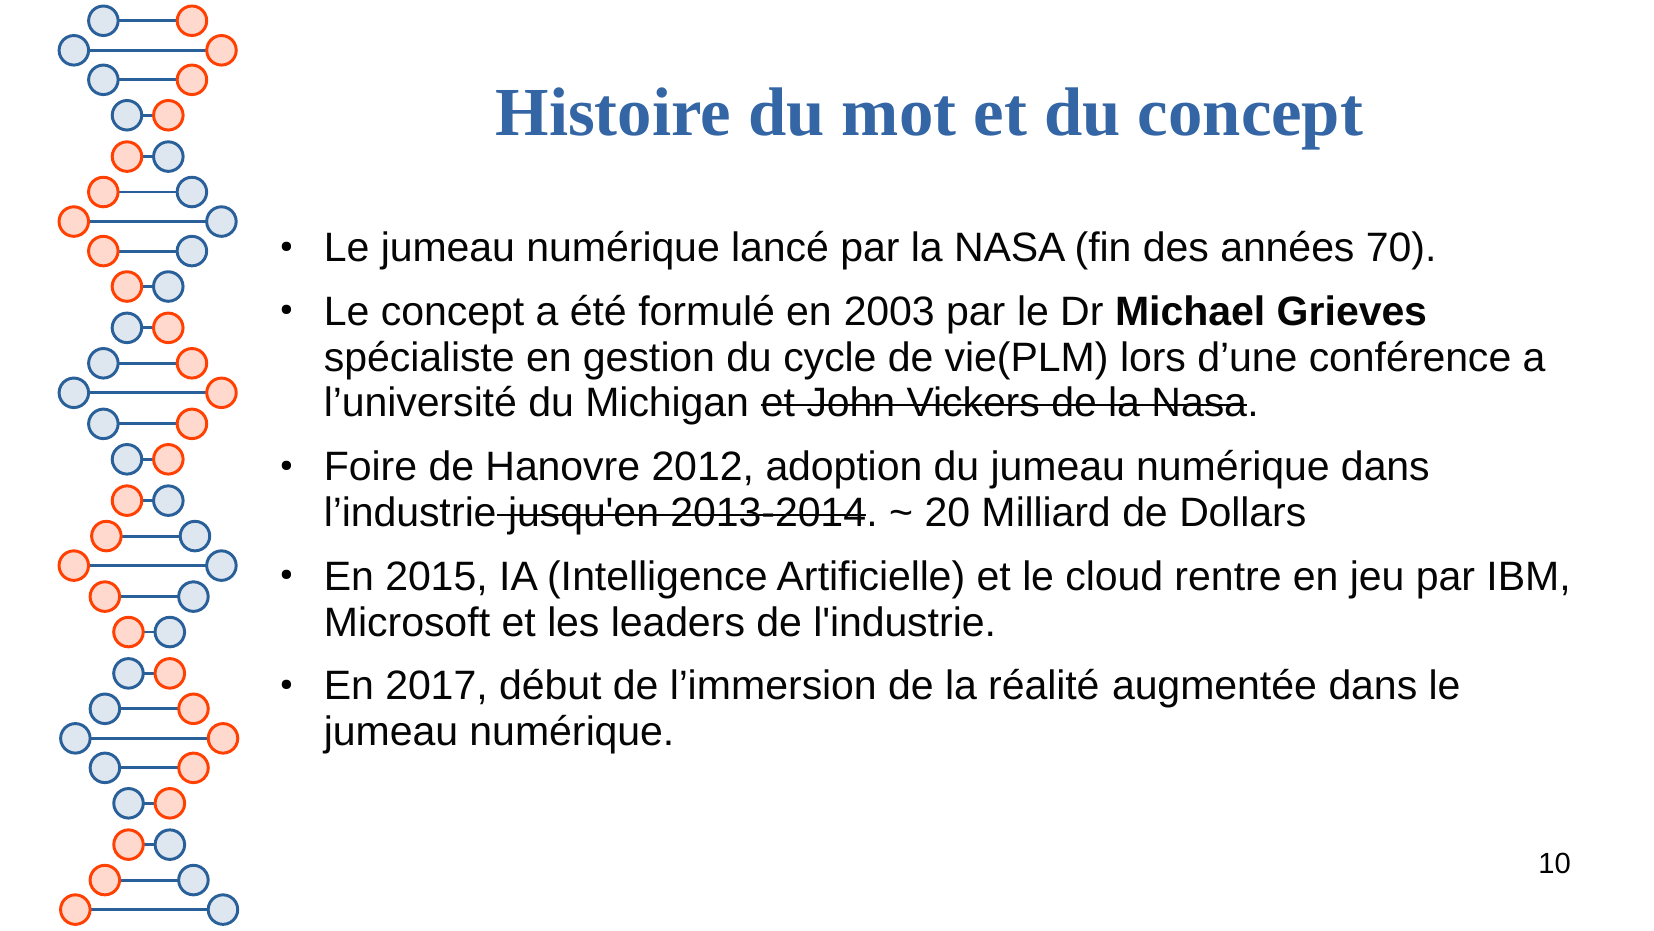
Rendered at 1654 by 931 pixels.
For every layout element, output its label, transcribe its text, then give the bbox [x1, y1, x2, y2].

list Le jumeau numérique lancé par la NASA (fin des années 70). Le concept a été formulé en 2003 par le Dr Michael Grieves spécialiste en gestion du cycle de vie(PLM) lors d’une conférence a l’université du Michigan et John Vickers de la Nasa. Foire de Hanovre 2012, adoption du jumeau numérique dans l’industrie jusqu'en 2013-2014. ~ 20 Milliard de Dollars En 2015, IA (Intelligence Artificielle) et le cloud rentre en jeu par IBM, Microsoft et les leaders de l'industrie. En 2017, début de l’immersion de la réalité augmentée dans le jumeau numérique. [265, 224, 1595, 764]
title Histoire du mot et du concept [265, 0, 1595, 224]
